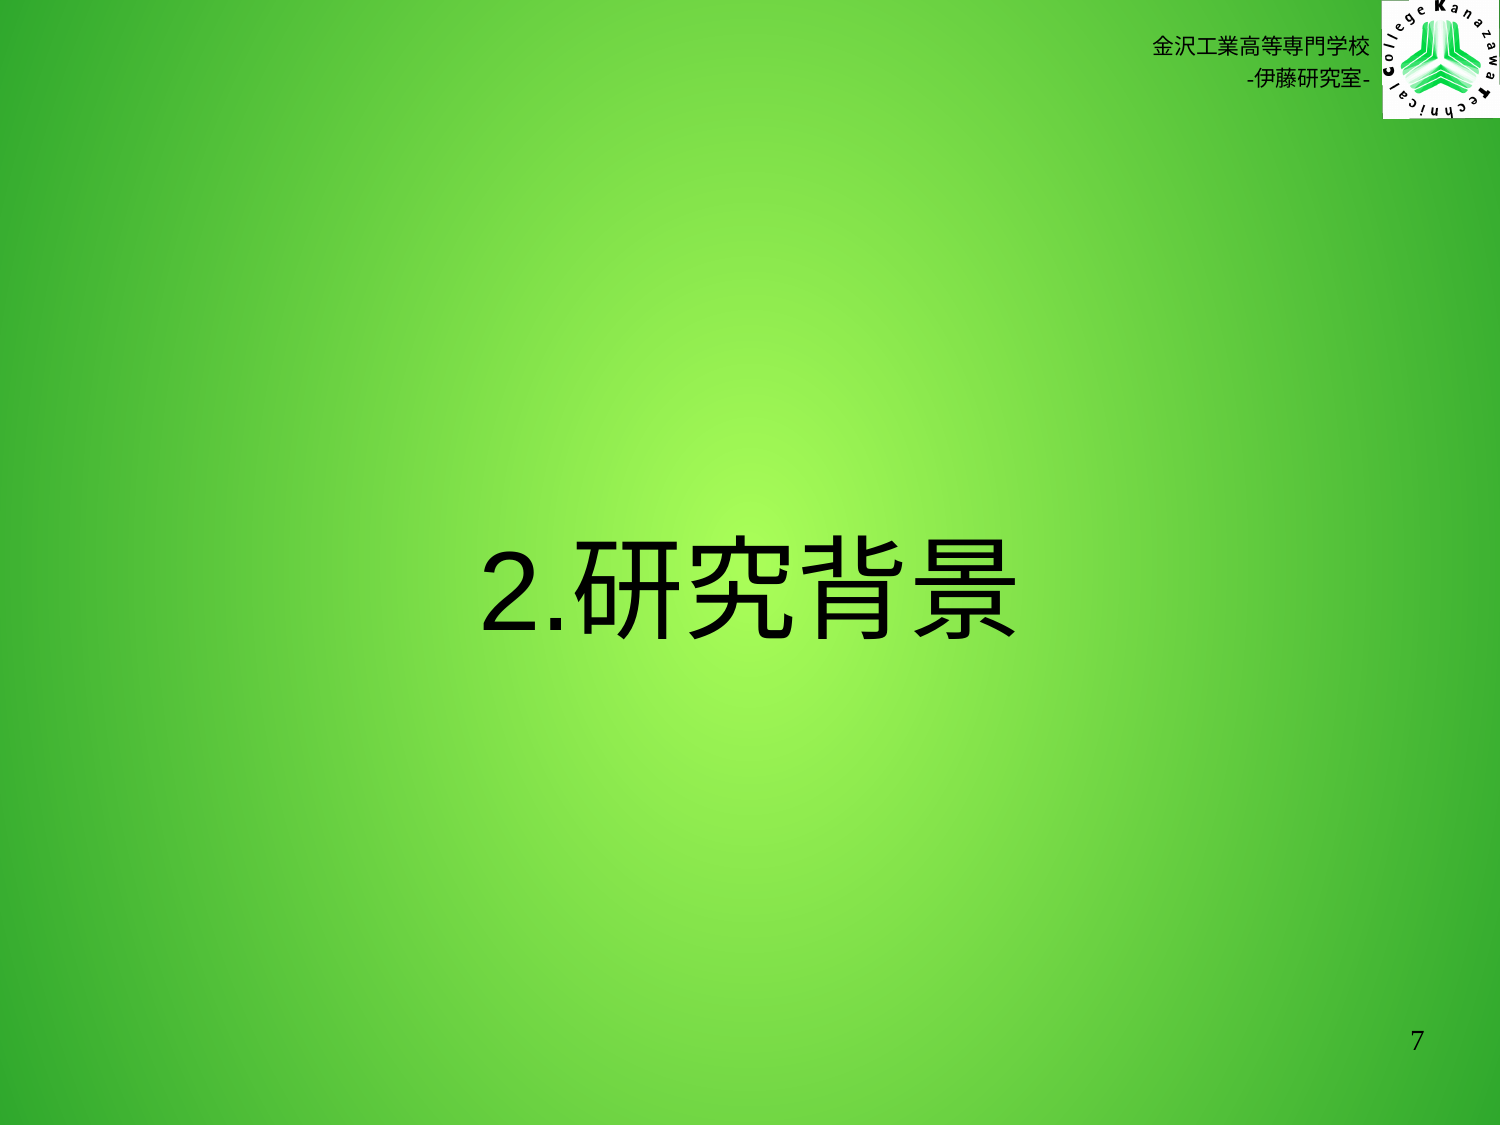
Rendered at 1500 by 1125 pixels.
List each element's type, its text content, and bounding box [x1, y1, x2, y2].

text_box 2.研究背景 [463, 492, 1037, 633]
picture [1382, 0, 1500, 119]
